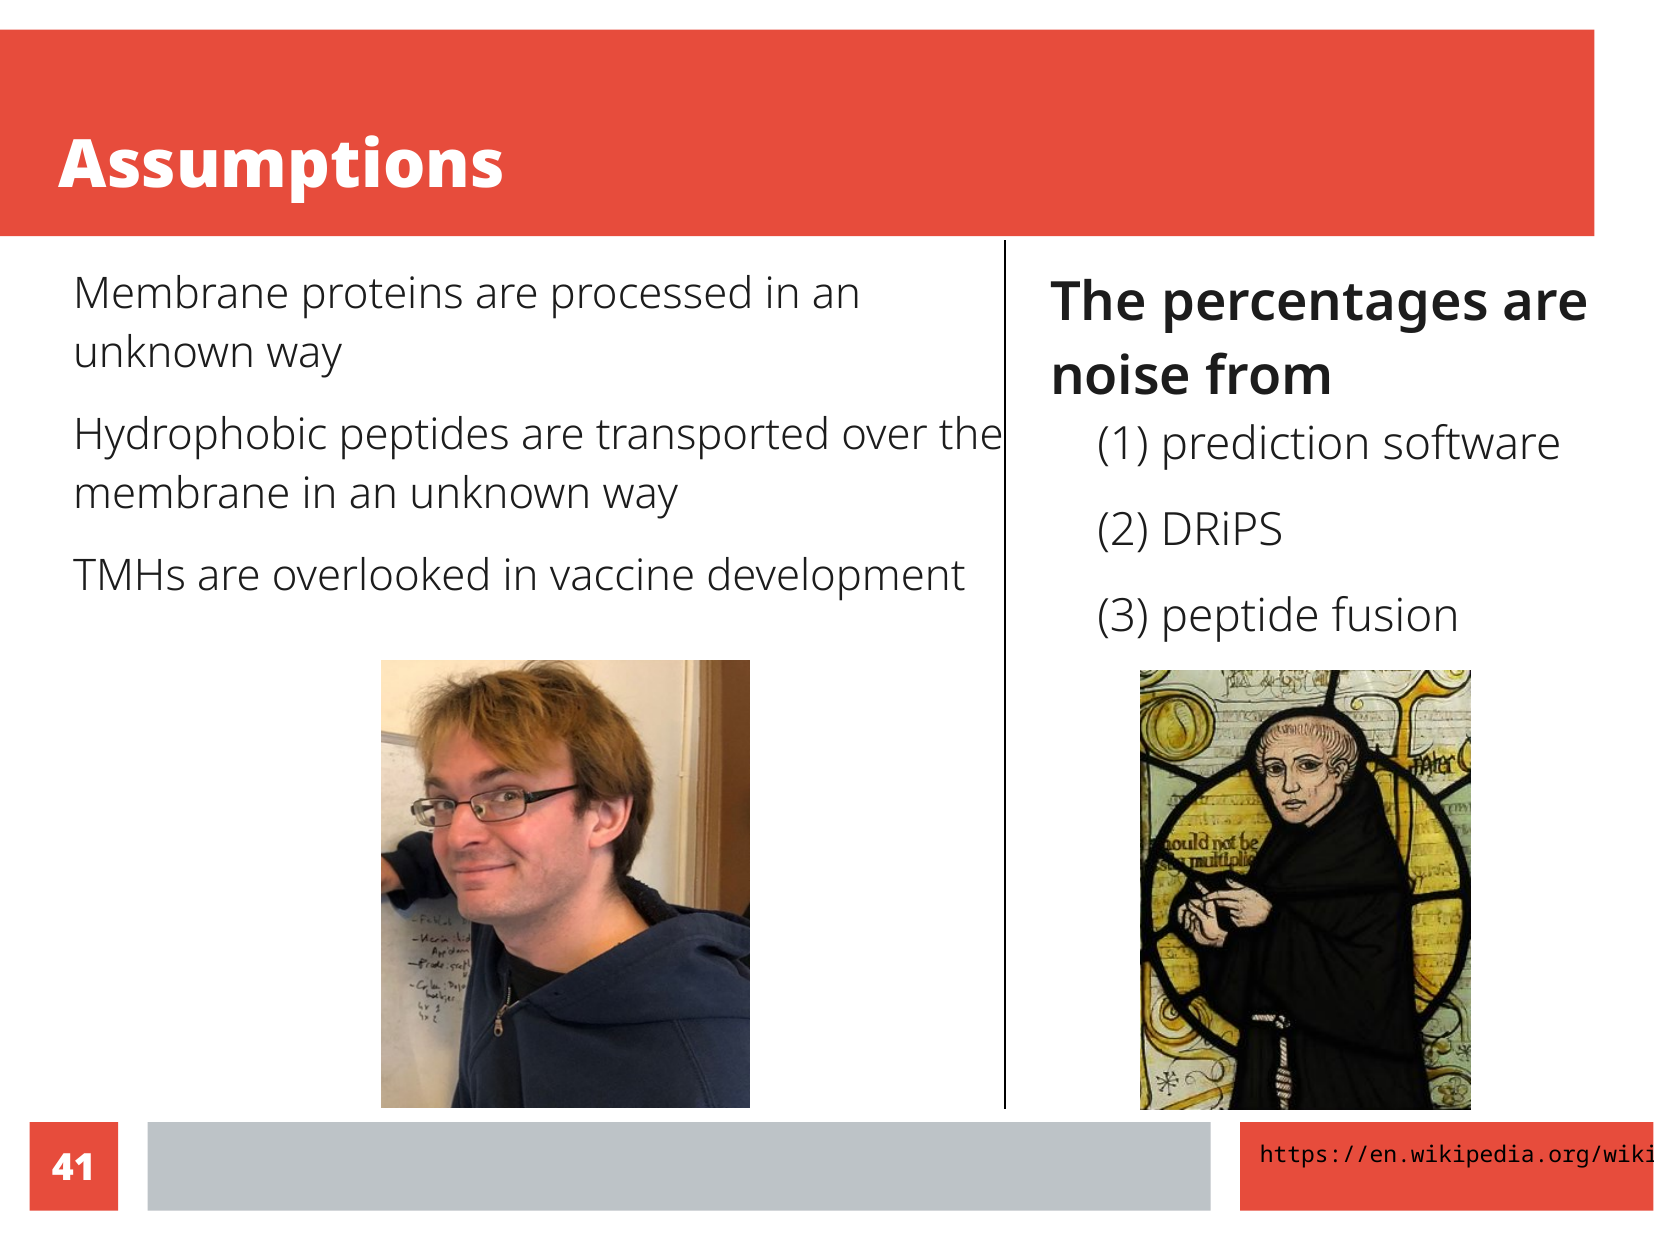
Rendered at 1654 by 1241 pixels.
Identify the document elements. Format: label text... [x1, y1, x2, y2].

title Assumptions [59, 59, 1595, 207]
list The percentages are noise from (1) prediction software (2) DRiPS (3) peptide fusion [1050, 262, 1592, 661]
list Membrane proteins are processed in an unknown way Hydrophobic peptides are transported over the membrane in an unknown way TMHs are overlooked in vaccine development [28, 262, 1004, 646]
picture [1140, 670, 1471, 1111]
text_box https://en.wikipedia.org/wiki/File:William_of_Ockham.png [1245, 1130, 1620, 1192]
picture [381, 660, 751, 1108]
